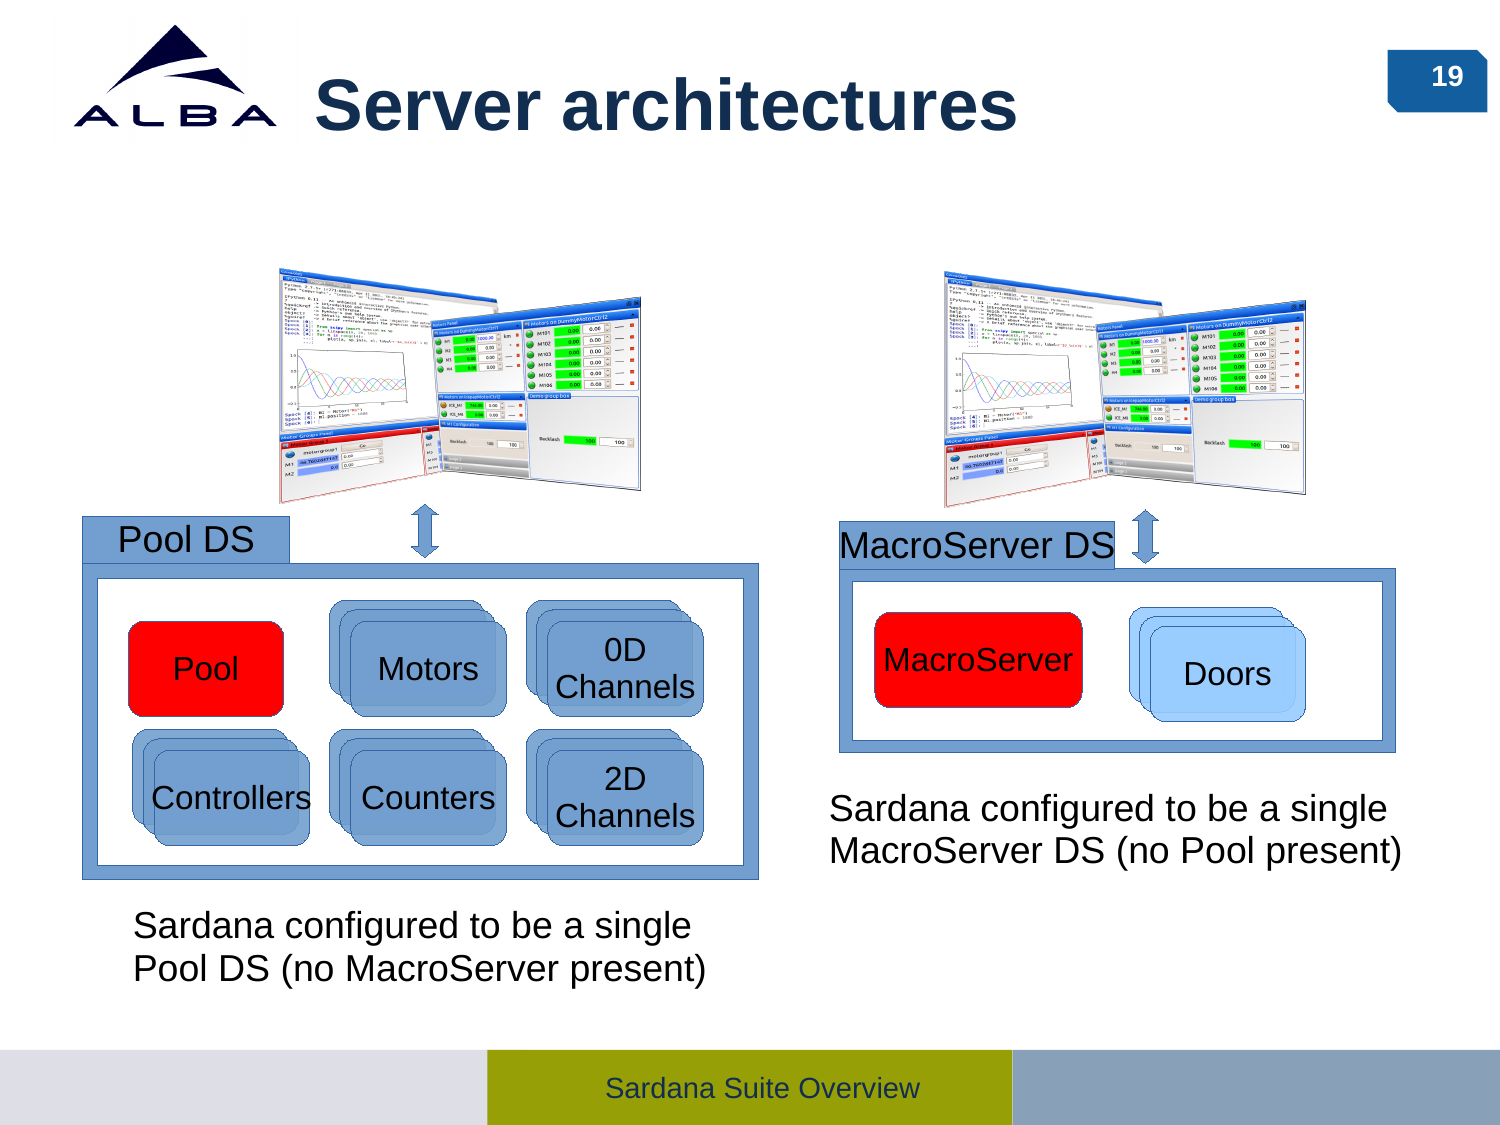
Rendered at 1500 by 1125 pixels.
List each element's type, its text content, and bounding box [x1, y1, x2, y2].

text_box [411, 505, 439, 558]
text_box Doors [1150, 626, 1306, 722]
text_box 2D Channels [547, 750, 704, 846]
text_box Pool [128, 621, 284, 717]
picture [50, 12, 300, 150]
text_box Counters [350, 750, 507, 846]
text_box 0D Channels [547, 621, 704, 717]
text_box Sardana configured to be a single Pool DS (no MacroServer present) [118, 897, 722, 1081]
text_box Sardana configured to be a single MacroServer DS (no Pool present) [813, 779, 1418, 963]
text_box Motors [350, 621, 507, 717]
text_box [839, 568, 1396, 753]
text_box [82, 563, 759, 880]
picture [255, 268, 641, 505]
text_box Controllers [154, 750, 310, 846]
title Server architectures [299, 50, 1430, 154]
text_box MacroServer DS [839, 521, 1115, 570]
text_box [1132, 509, 1159, 564]
picture [920, 271, 1306, 508]
text_box Pool DS [82, 516, 290, 564]
text_box MacroServer [874, 612, 1083, 708]
